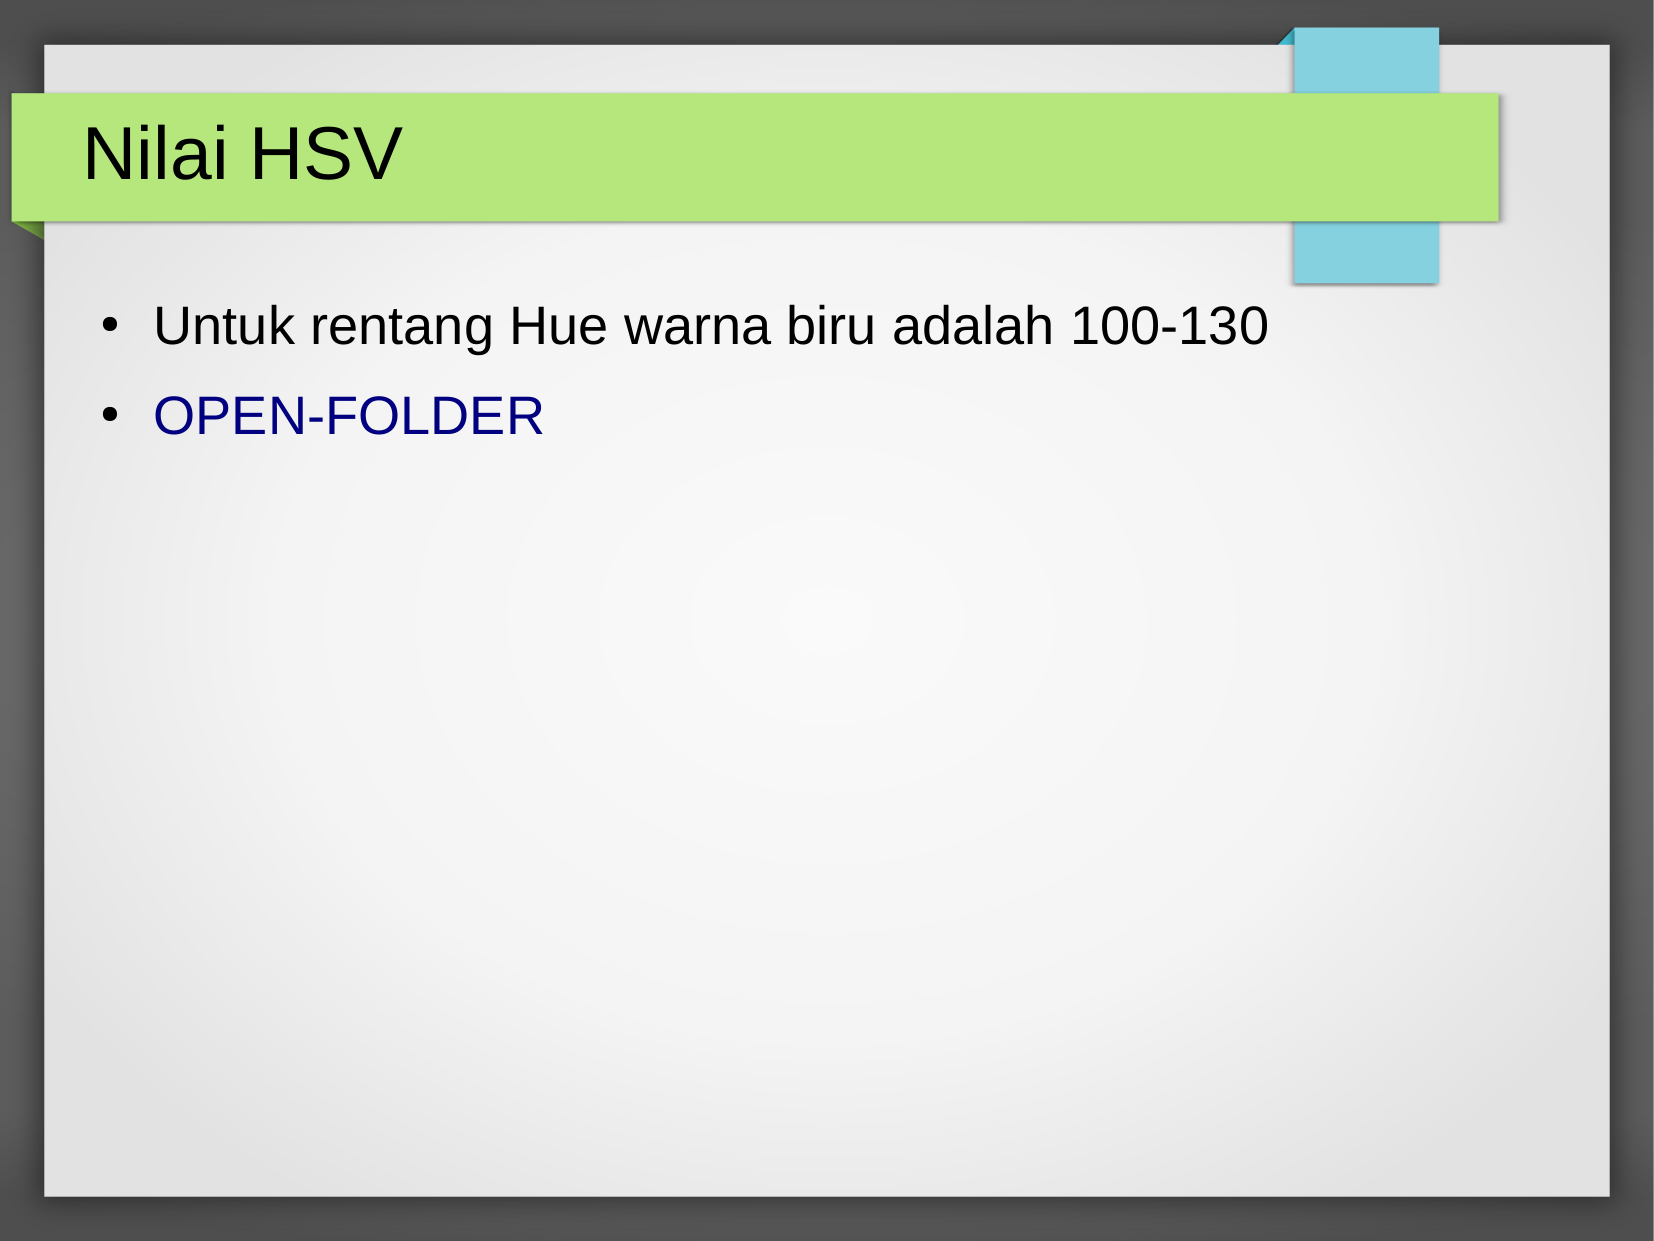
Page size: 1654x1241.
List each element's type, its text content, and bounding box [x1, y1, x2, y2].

list Untuk rentang Hue warna biru adalah 100-130 OPEN-FOLDER [82, 295, 1571, 1015]
picture [0, 0, 1654, 1241]
title Nilai HSV [82, 94, 1264, 213]
